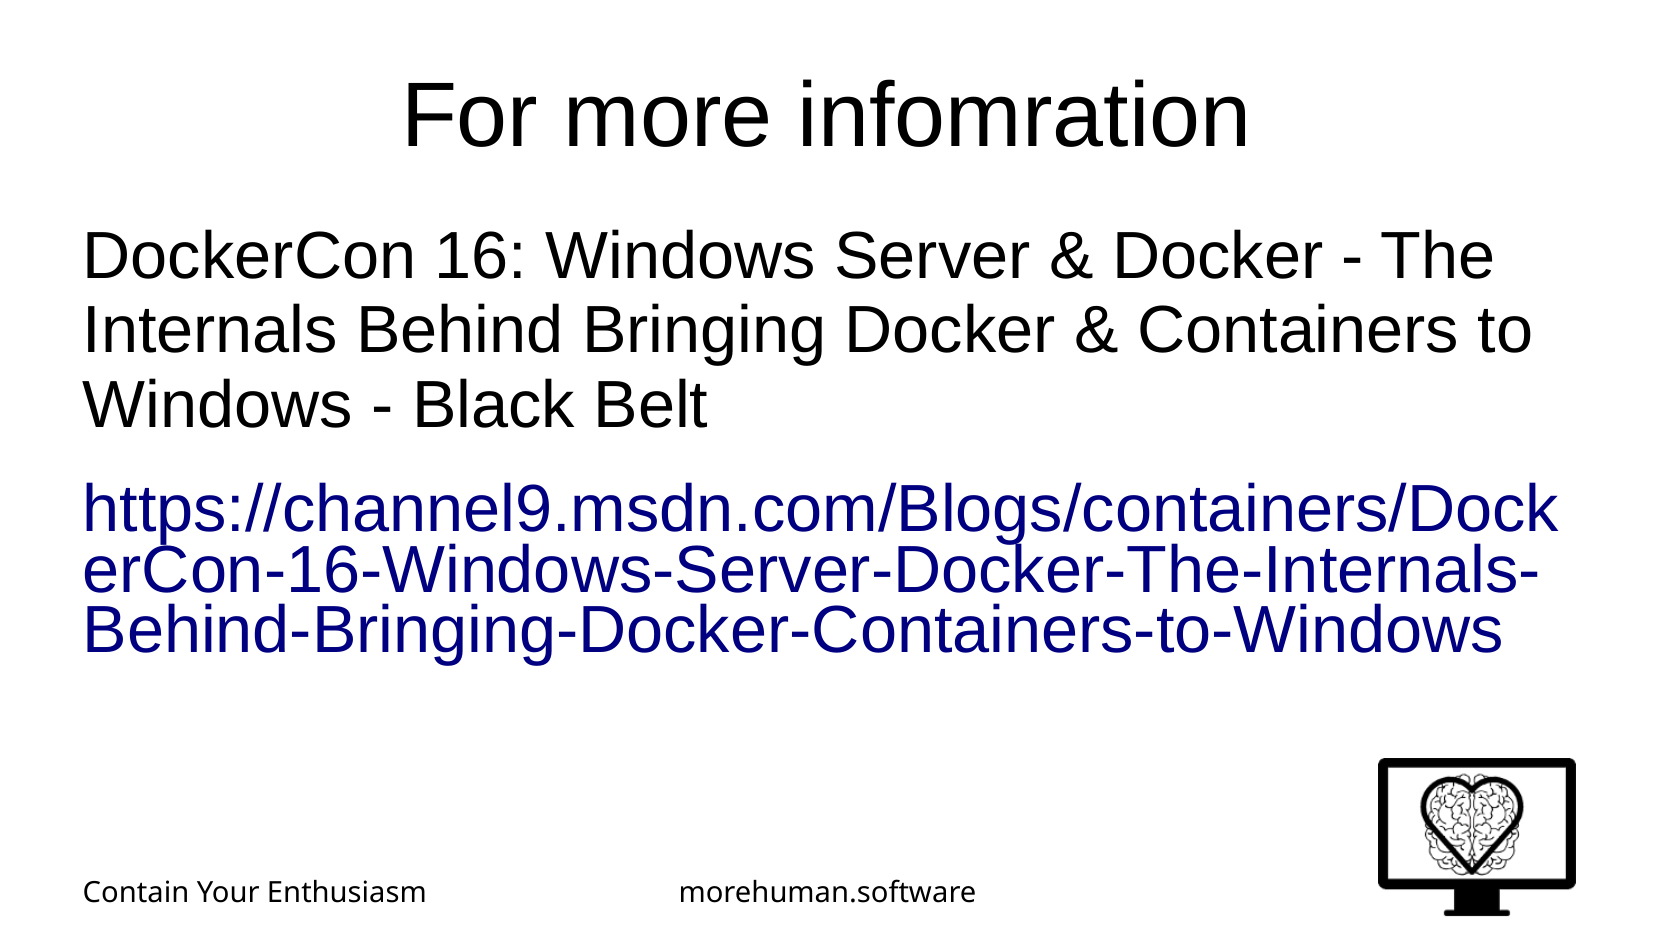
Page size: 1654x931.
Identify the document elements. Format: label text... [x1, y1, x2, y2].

title For more infomration [82, 37, 1571, 193]
picture [1378, 758, 1576, 925]
list DockerCon 16: Windows Server & Docker - The Internals Behind Bringing Docker & Containers to Windows - Black Belt https://channel9.msdn.com/Blogs/containers/DockerCon-16-Windows-Server-Docker-The-Internals-Behind-Bringing-Docker-Containers-to-Windows [82, 217, 1571, 758]
